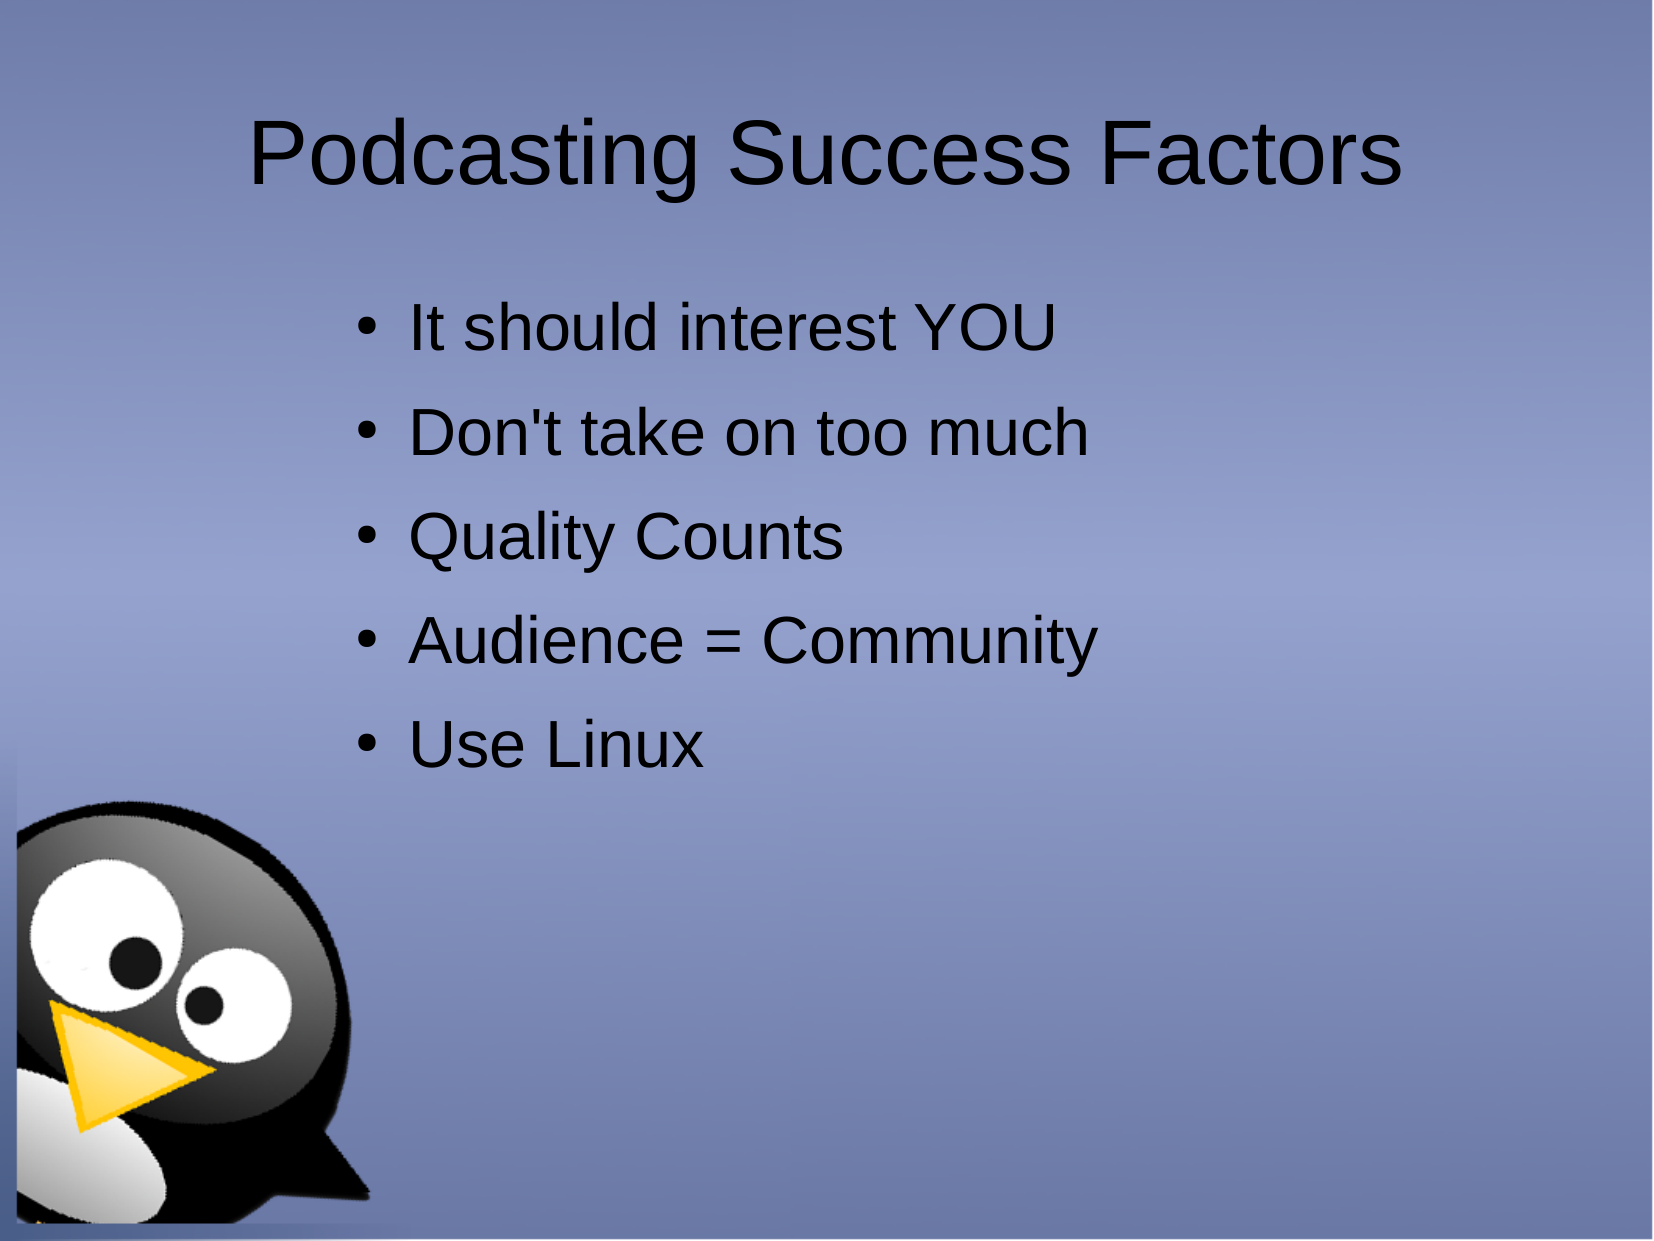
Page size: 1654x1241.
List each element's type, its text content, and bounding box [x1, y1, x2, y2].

picture [0, 0, 1654, 1241]
title Podcasting Success Factors [82, 49, 1571, 257]
list It should interest YOU Don't take on too much Quality Counts Audience = Community Use Linux [337, 290, 1571, 1109]
